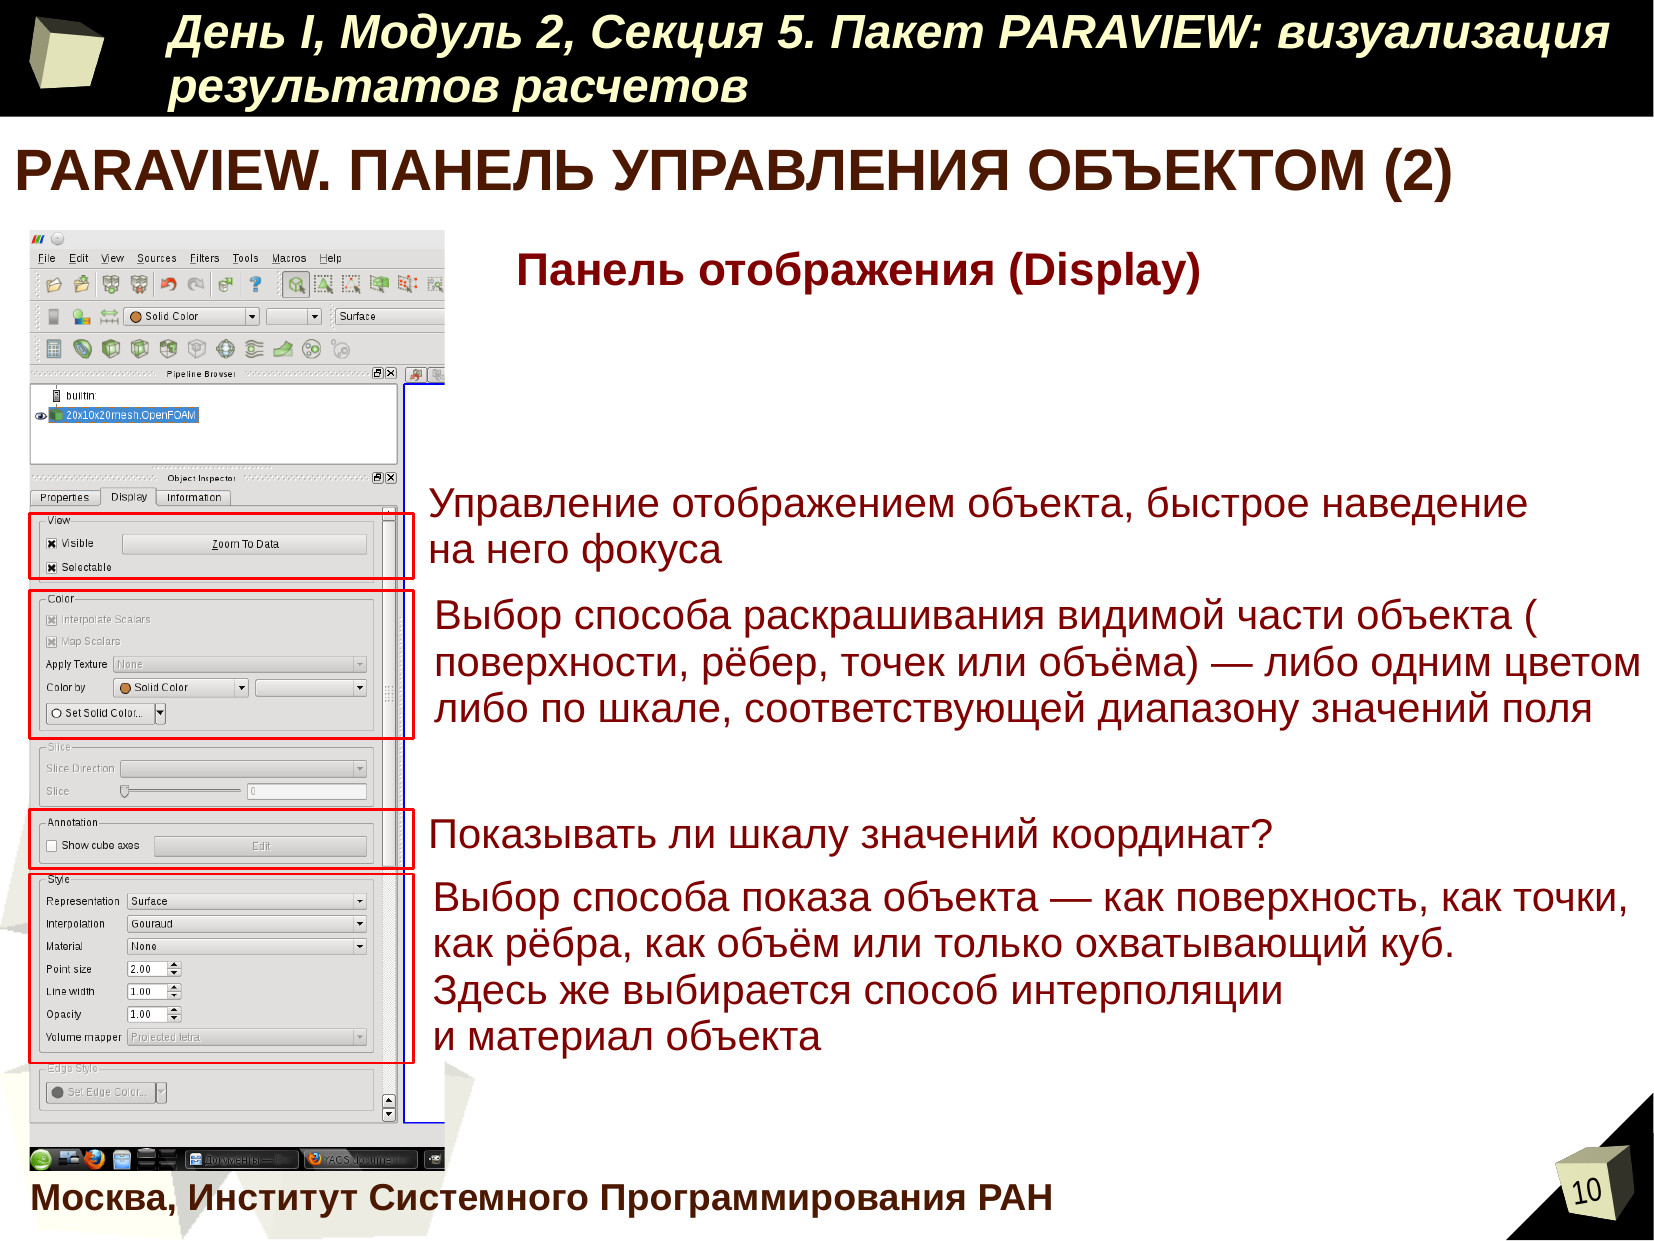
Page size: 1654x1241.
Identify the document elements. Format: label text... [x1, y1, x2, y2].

text_box Выбор способа раскрашивания видимой части объекта ( поверхности, рёбер, точек или объёма) — либо одним цветом либо по шкале, соответствующей диапазону значений поля [419, 584, 1654, 739]
picture [29, 230, 445, 512]
text_box Показывать ли шкалу значений координат? [413, 803, 1289, 865]
text_box PARAVIEW. ПАНЕЛЬ УПРАВЛЕНИЯ ОБЪЕКТОМ (2) [0, 130, 1654, 211]
text_box Управление отображением объекта, быстрое наведение на него фокуса [413, 472, 1544, 581]
picture [31, 811, 412, 867]
text_box Панель отображения (Display) [501, 236, 1219, 303]
picture [31, 515, 412, 577]
picture [31, 592, 412, 737]
picture [464, 1193, 472, 1198]
text_box Выбор способа показа объекта — как поверхность, как точки, как рёбра, как объём или только охватывающий куб. Здесь же выбирается способ интерполяции и материал объекта [417, 866, 1644, 1067]
picture [0, 580, 477, 1241]
